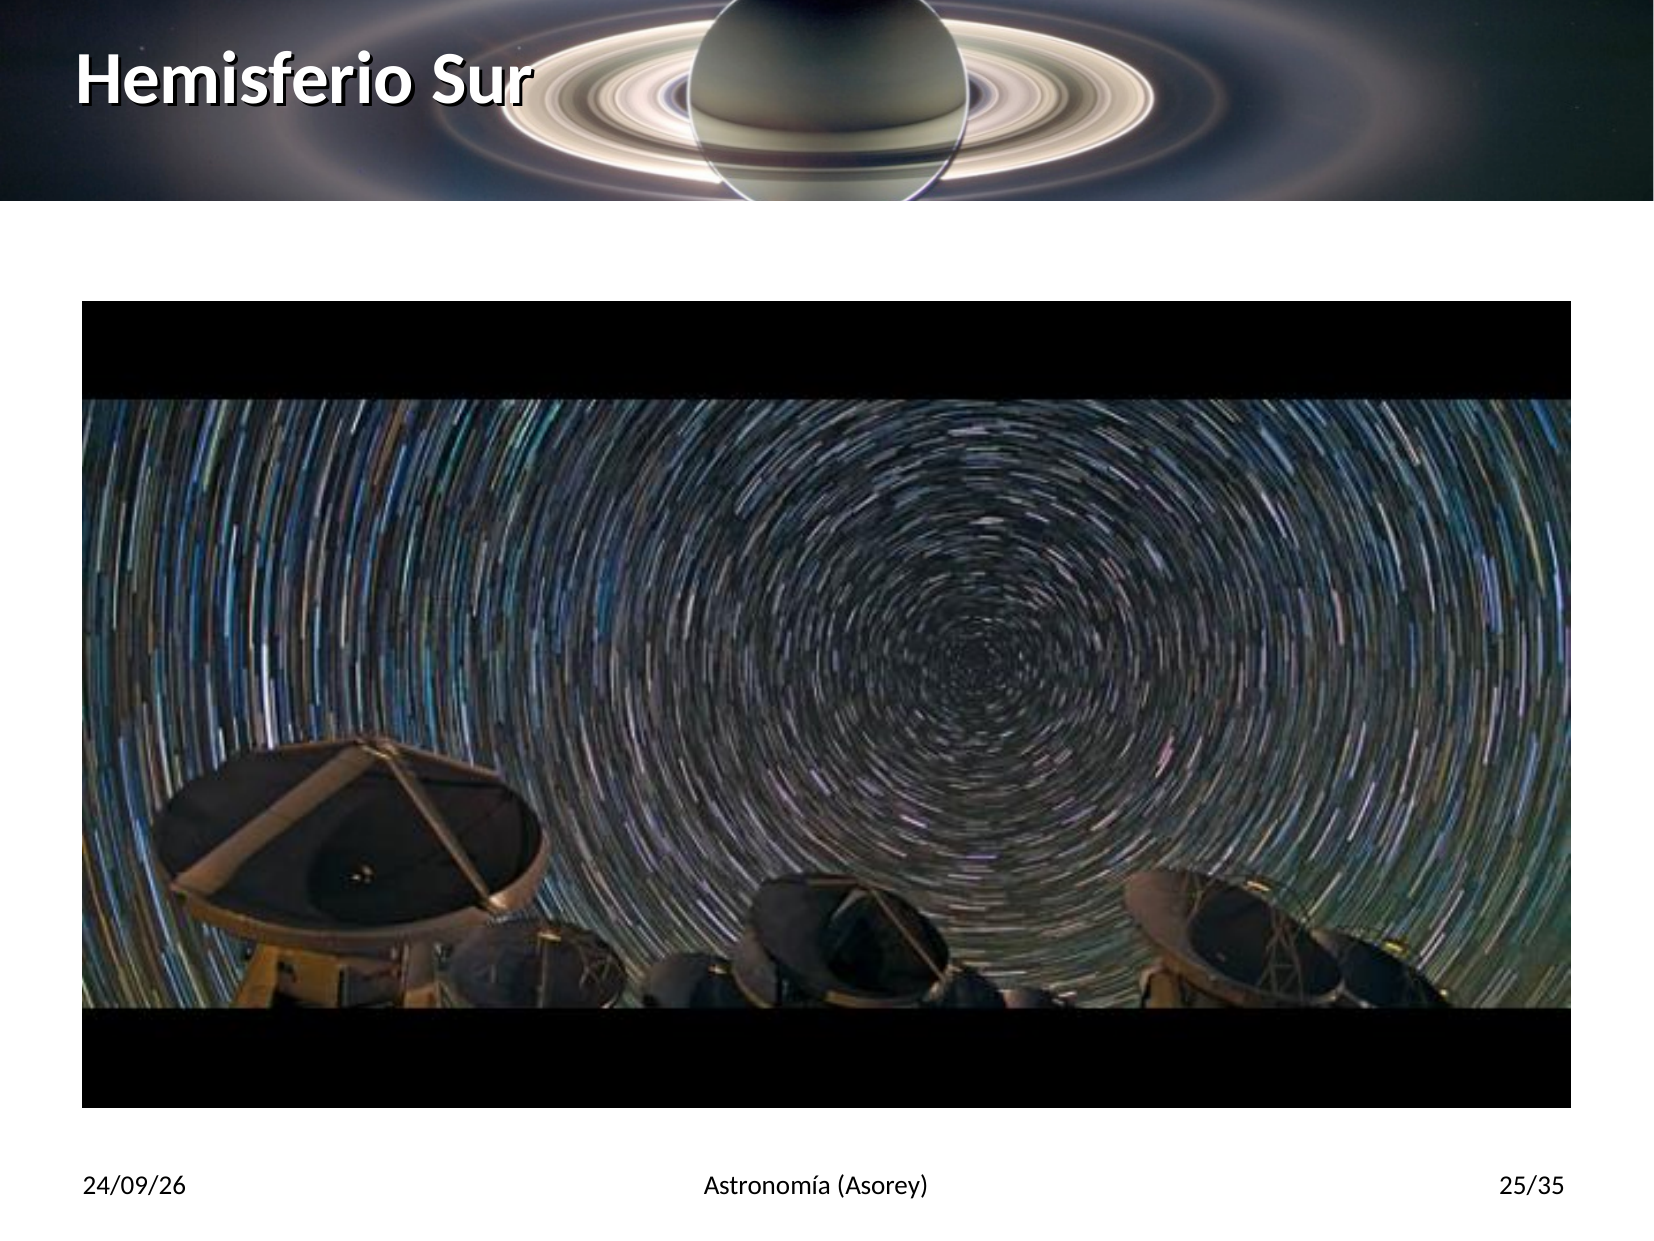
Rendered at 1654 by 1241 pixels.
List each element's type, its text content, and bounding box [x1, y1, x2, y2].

picture [0, 0, 1654, 201]
title Hemisferio Sur [75, 19, 1564, 151]
picture [82, 301, 1571, 1109]
